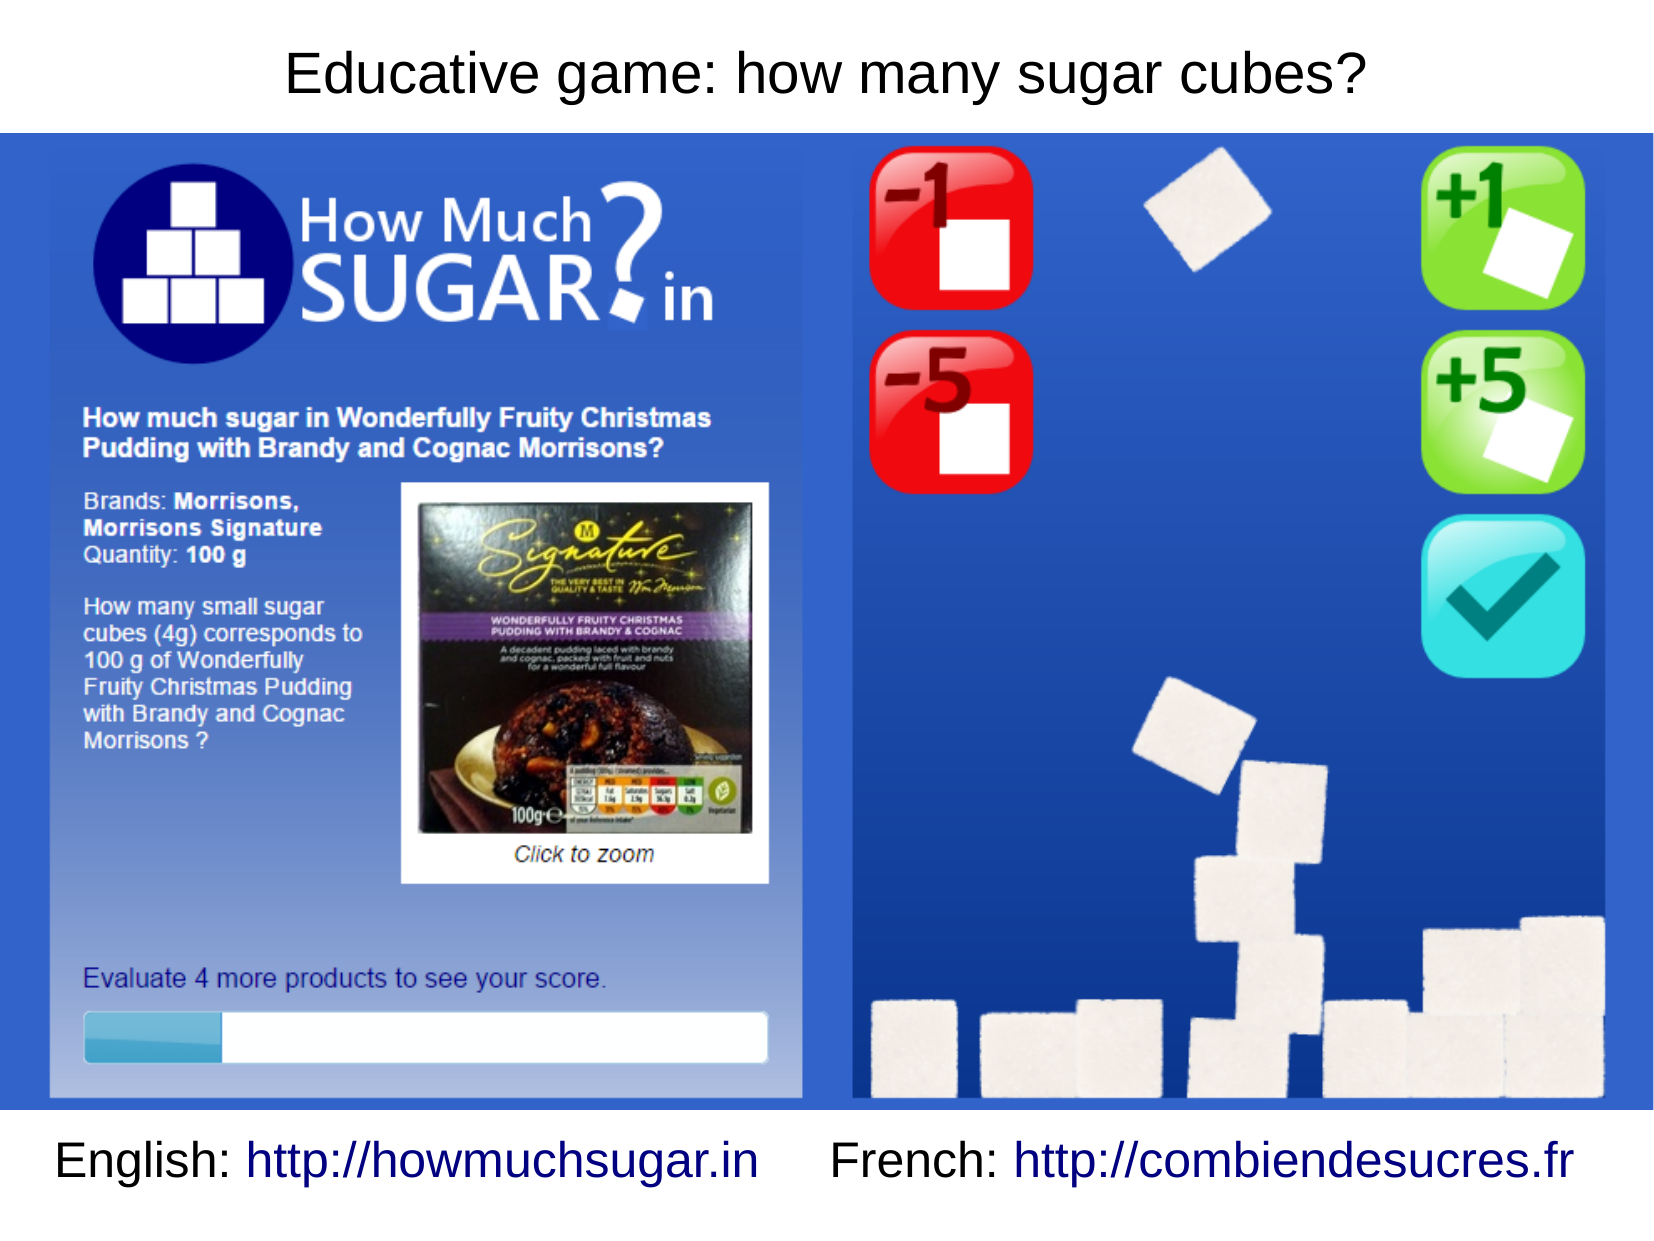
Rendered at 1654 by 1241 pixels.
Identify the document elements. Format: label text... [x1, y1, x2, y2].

text_box English: http://howmuchsugar.in French: http://combiendesucres.fr [39, 1125, 1591, 1241]
text_box Educative game: how many sugar cubes? [234, 33, 1420, 121]
picture [0, 133, 1654, 1110]
